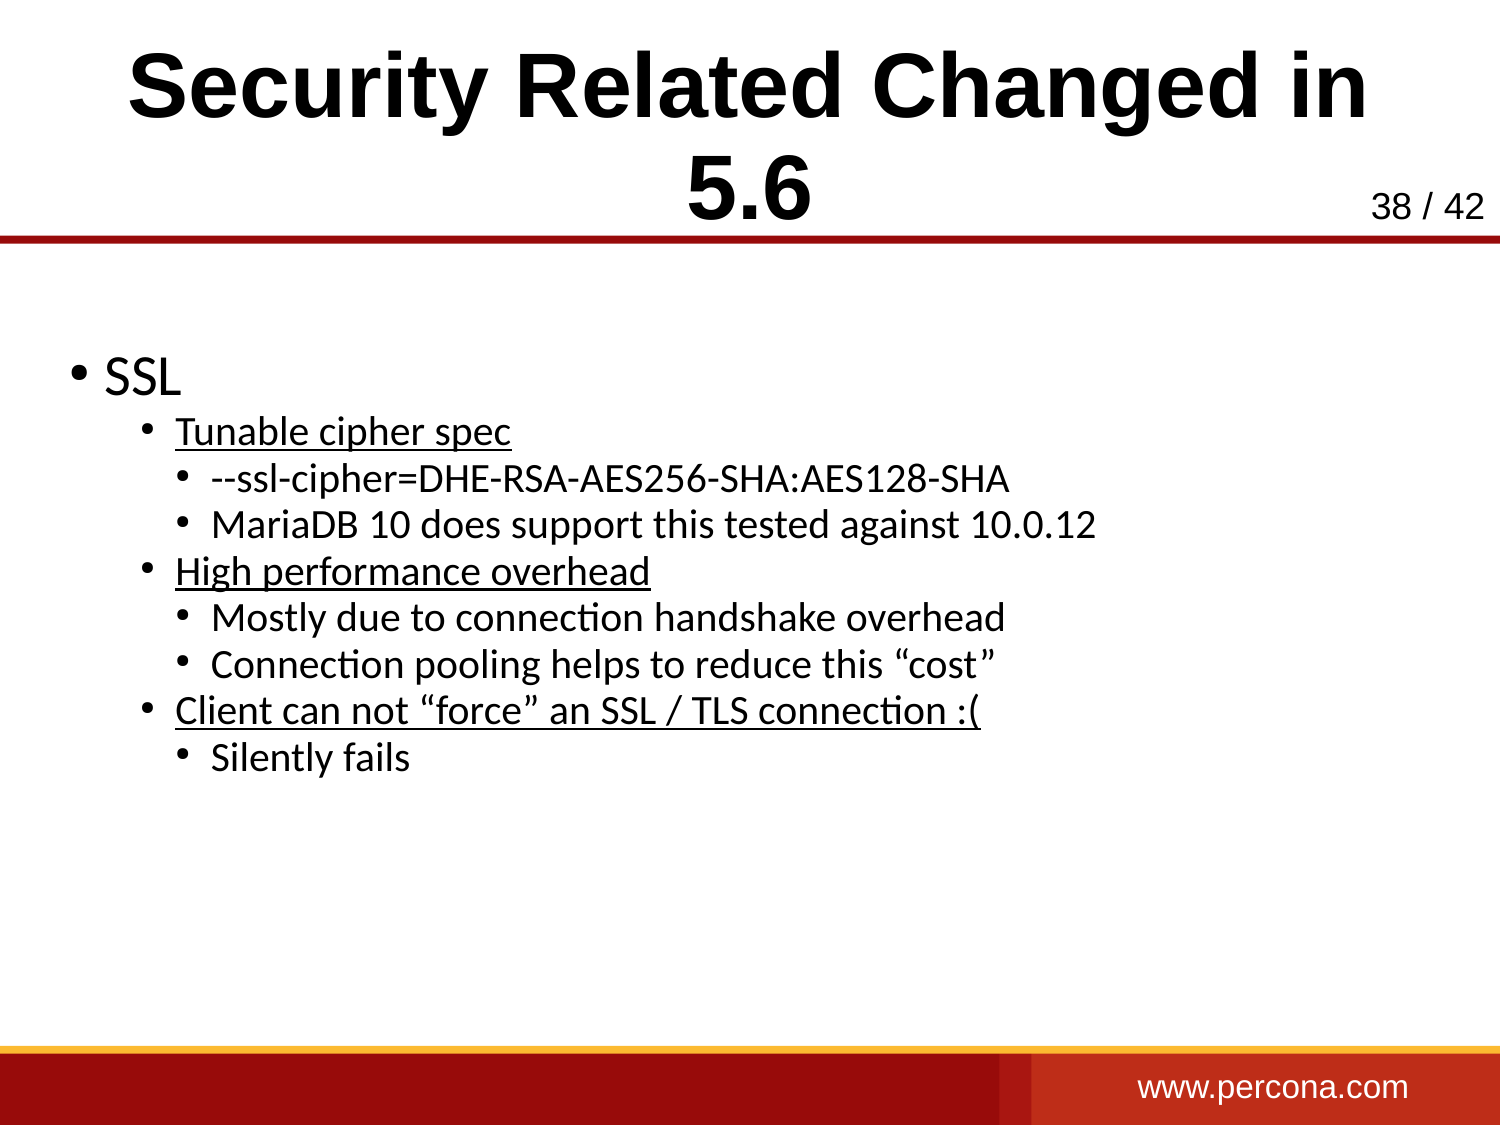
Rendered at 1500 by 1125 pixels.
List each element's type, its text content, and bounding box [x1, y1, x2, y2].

text_box Security Related Changed in 5.6 [75, 44, 1425, 232]
text_box SSL Tunable cipher spec --ssl-cipher=DHE-RSA-AES256-SHA:AES128-SHA MariaDB 10 does support this tested against 10.0.12 High performance overhead Mostly due to connection handshake overhead Connection pooling helps to reduce this “cost” Client can not “force” an SSL / TLS connection :( Silently fails [69, 269, 1419, 1012]
